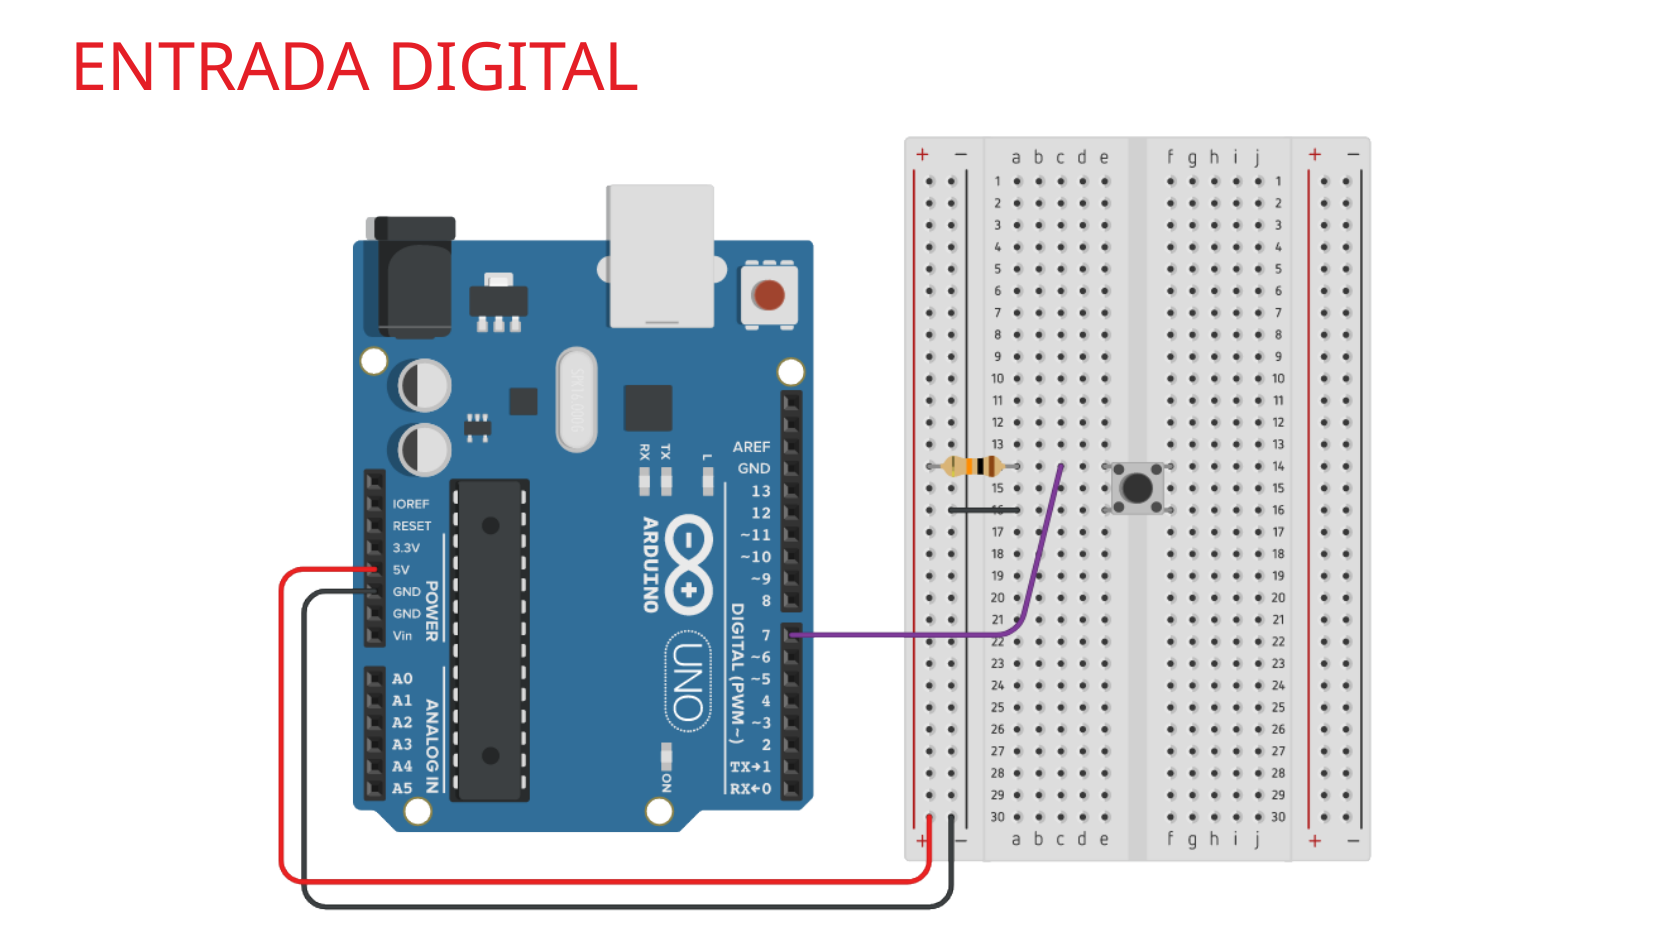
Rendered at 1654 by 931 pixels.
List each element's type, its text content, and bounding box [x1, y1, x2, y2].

picture [262, 111, 1392, 917]
title ENTRADA DIGITAL [70, 11, 1347, 118]
